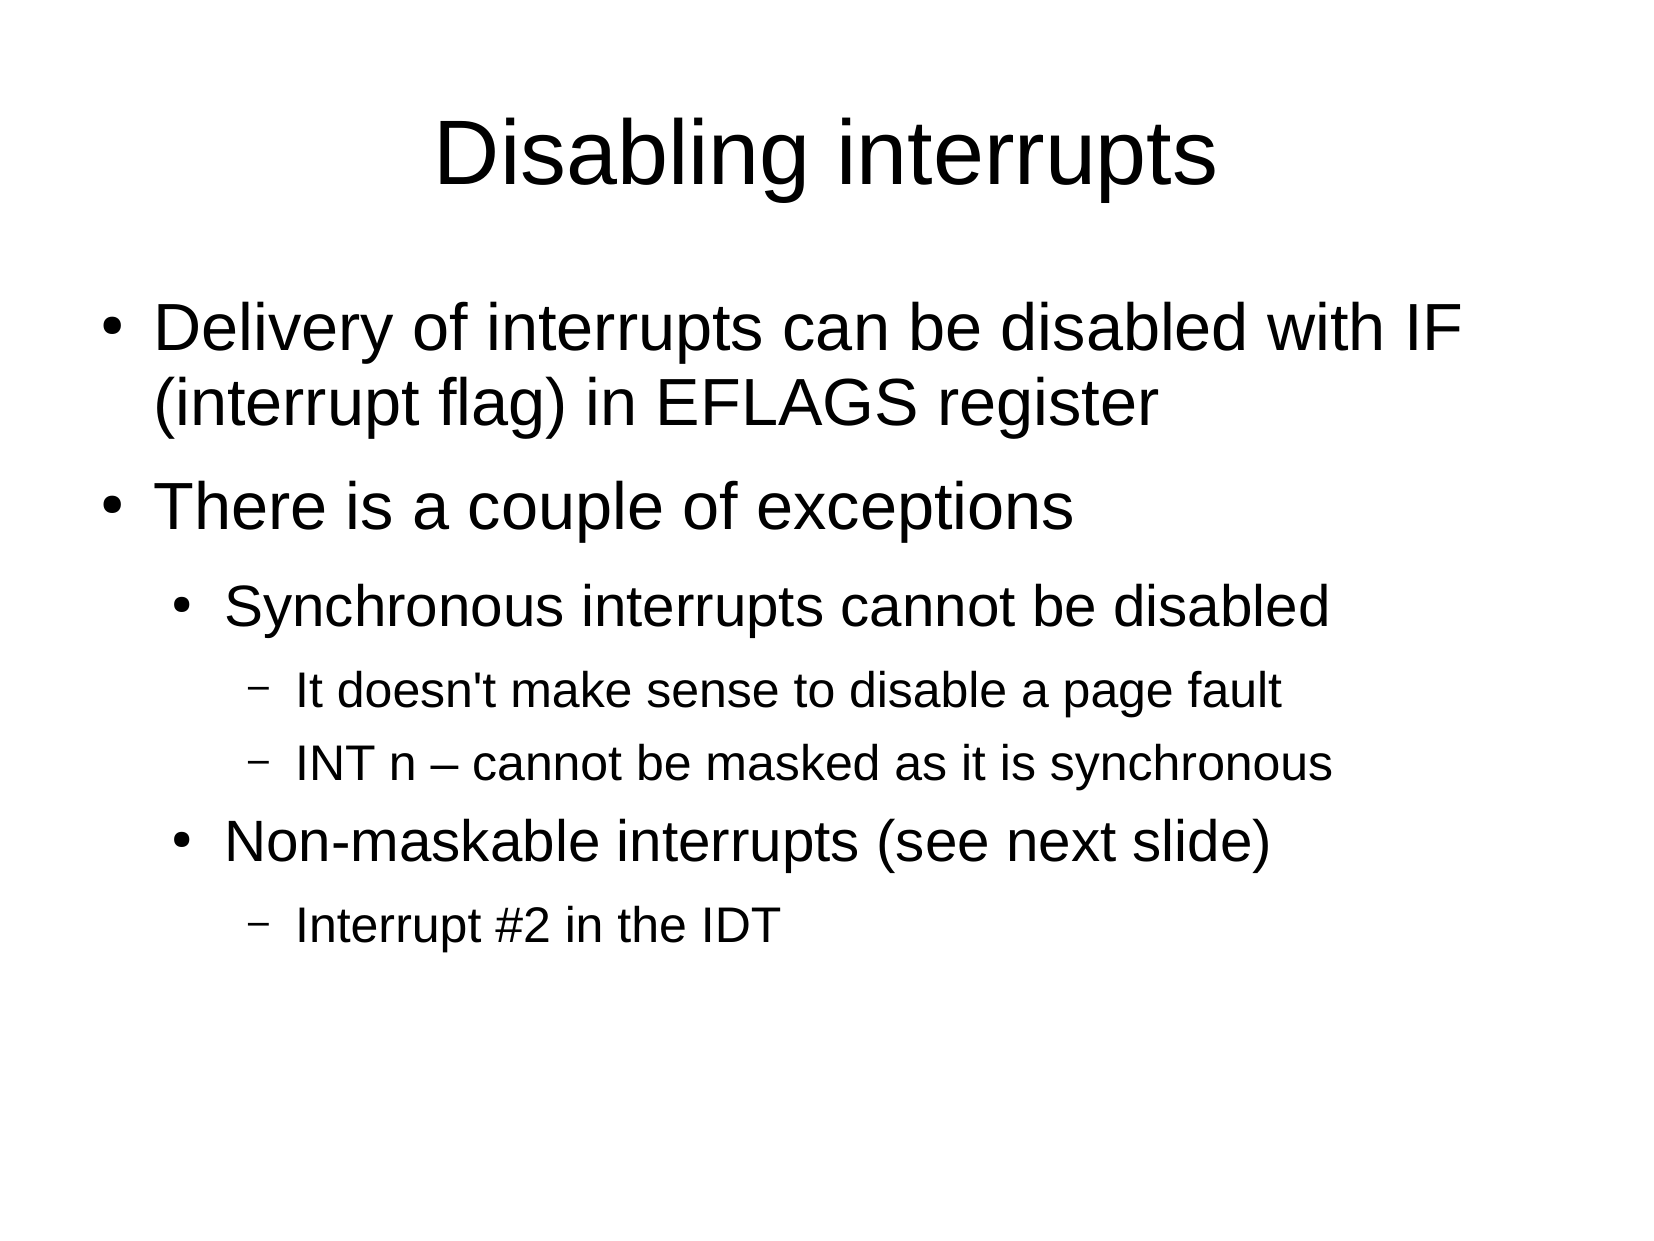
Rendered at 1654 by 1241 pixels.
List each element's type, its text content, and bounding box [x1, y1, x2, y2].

list Delivery of interrupts can be disabled with IF (interrupt flag) in EFLAGS register There is a couple of exceptions Synchronous interrupts cannot be disabled It doesn't make sense to disable a page fault INT n – cannot be masked as it is synchronous Non-maskable interrupts (see next slide) Interrupt #2 in the IDT [82, 290, 1571, 1010]
title Disabling interrupts [82, 49, 1571, 257]
